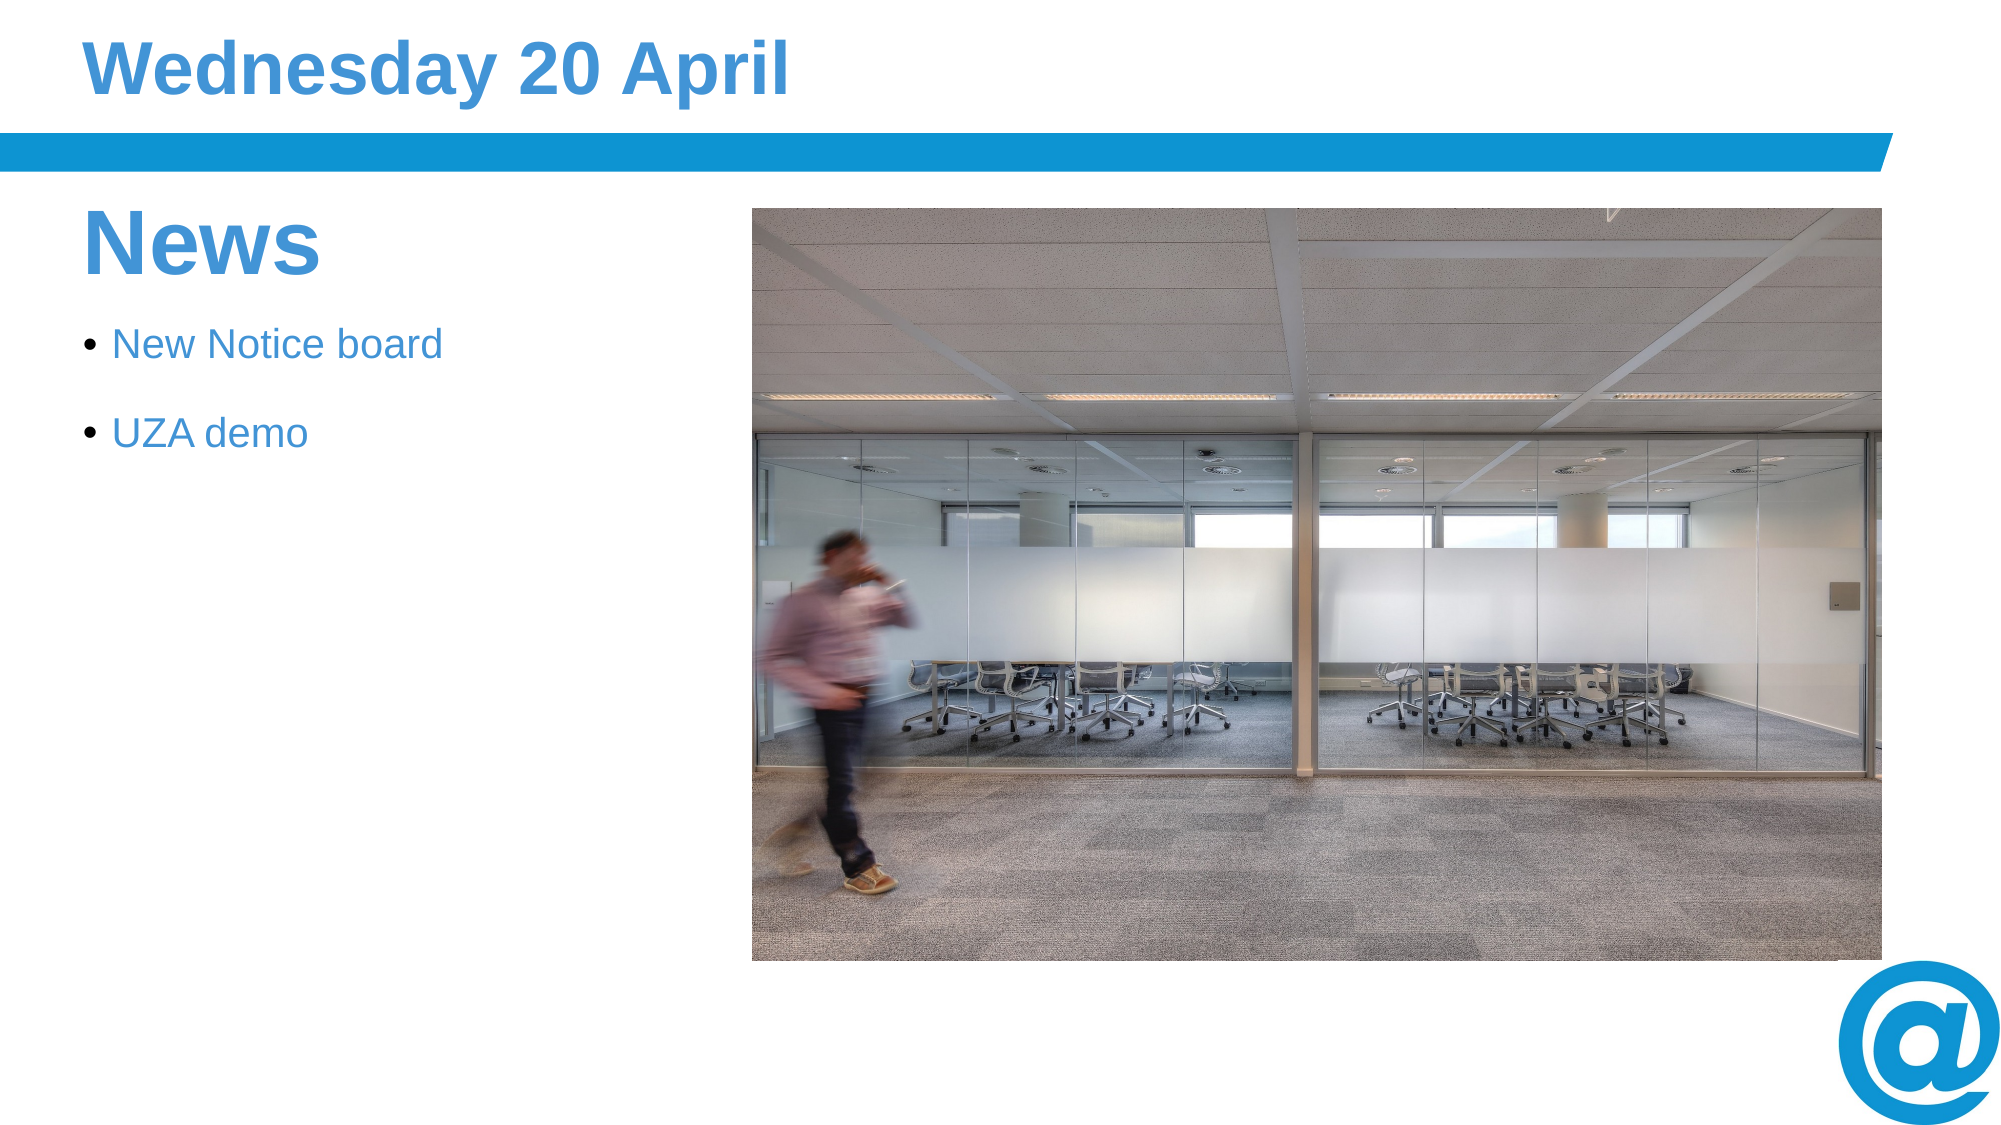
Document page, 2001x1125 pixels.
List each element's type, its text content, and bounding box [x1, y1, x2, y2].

picture [1900, 1025, 1939, 1066]
picture [752, 208, 2000, 1125]
text_box News [67, 174, 738, 317]
title Wednesday 20 April [67, 0, 1793, 142]
picture [1863, 981, 2000, 1125]
text_box New Notice board UZA demo [67, 317, 738, 1029]
